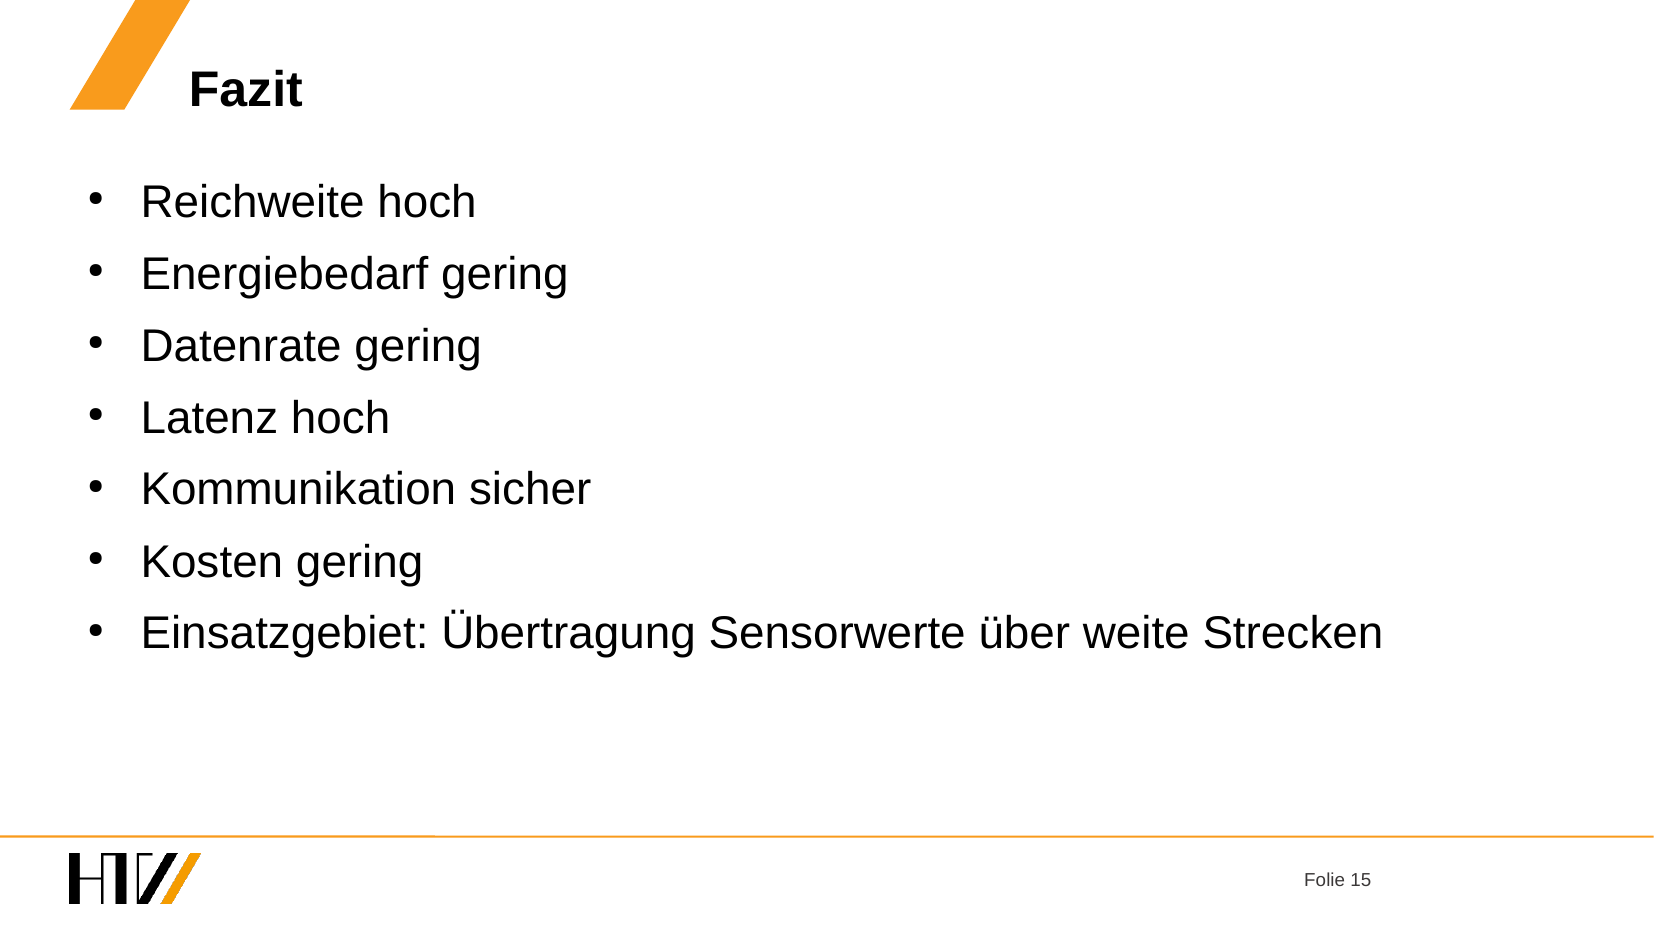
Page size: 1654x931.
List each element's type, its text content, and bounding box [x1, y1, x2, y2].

list Reichweite hoch Energiebedarf gering Datenrate gering Latenz hoch Kommunikation sicher Kosten gering Einsatzgebiet: Übertragung Sensorwerte über weite Strecken [69, 177, 1496, 649]
title Fazit [188, 32, 1574, 118]
slide_number Folie <Foliennummer> [1281, 853, 1395, 904]
picture [69, 853, 201, 904]
